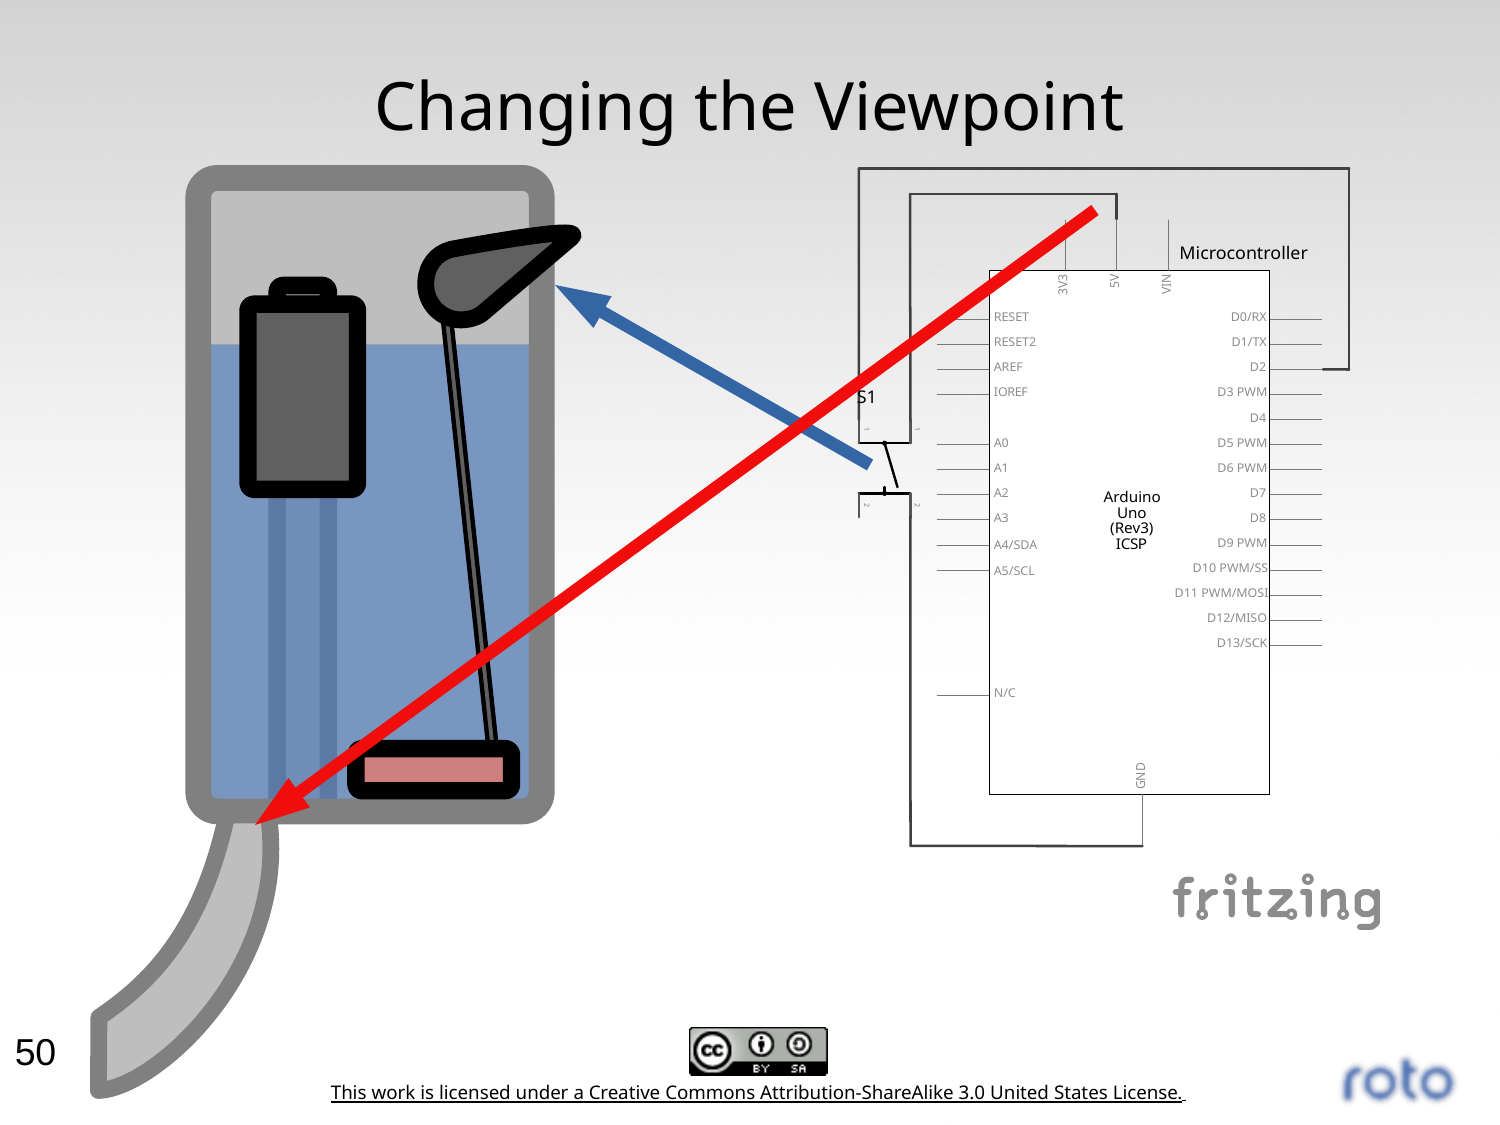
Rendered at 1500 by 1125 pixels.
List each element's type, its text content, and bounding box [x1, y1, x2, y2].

picture [0, 0, 1500, 1125]
title Changing the Viewpoint [112, 49, 1388, 238]
